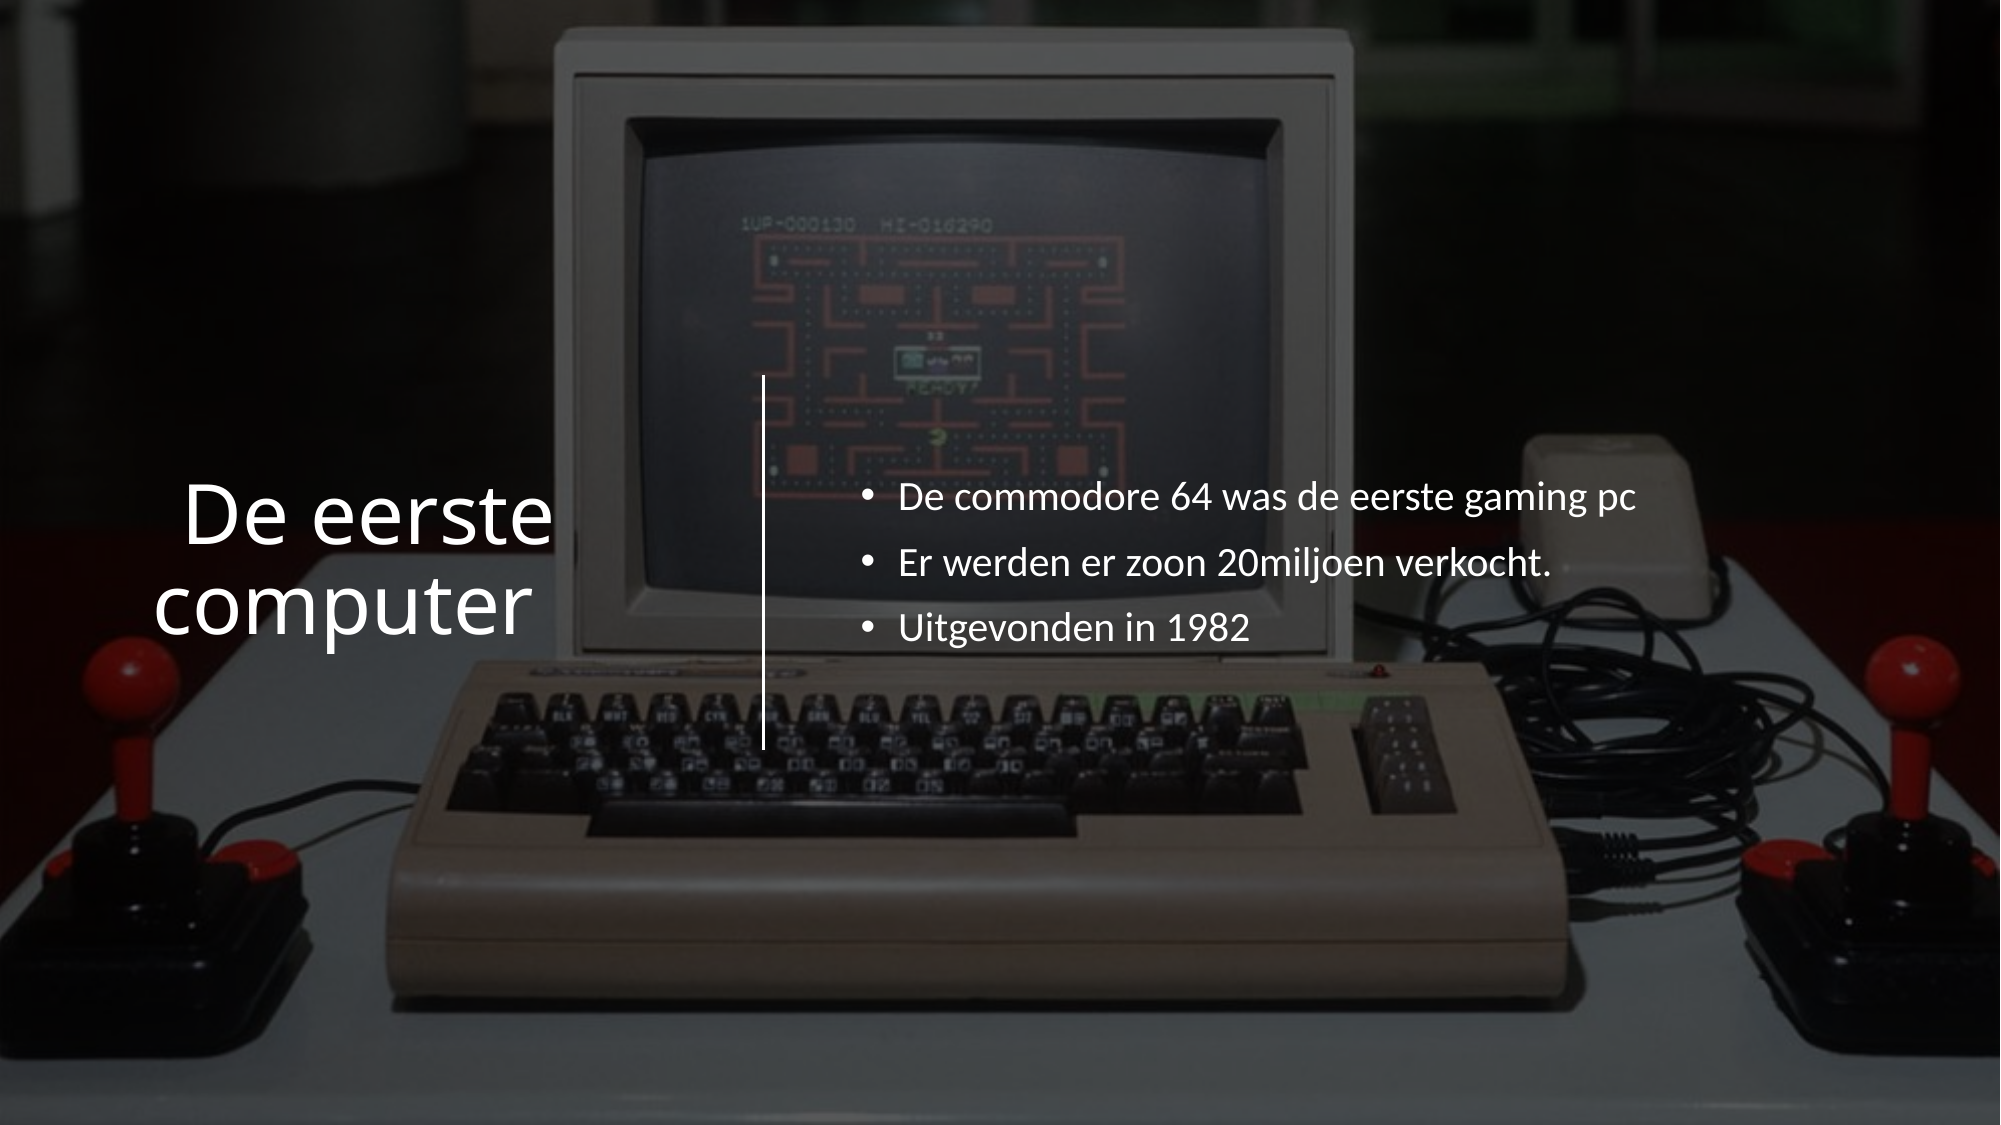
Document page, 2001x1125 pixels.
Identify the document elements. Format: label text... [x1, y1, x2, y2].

picture [0, 0, 2000, 1125]
title De eerste computer [137, 174, 681, 951]
list De commodore 64 was de eerste gaming pc Er werden er zoon 20miljoen verkocht. Uitgevonden in 1982 [845, 174, 1789, 951]
